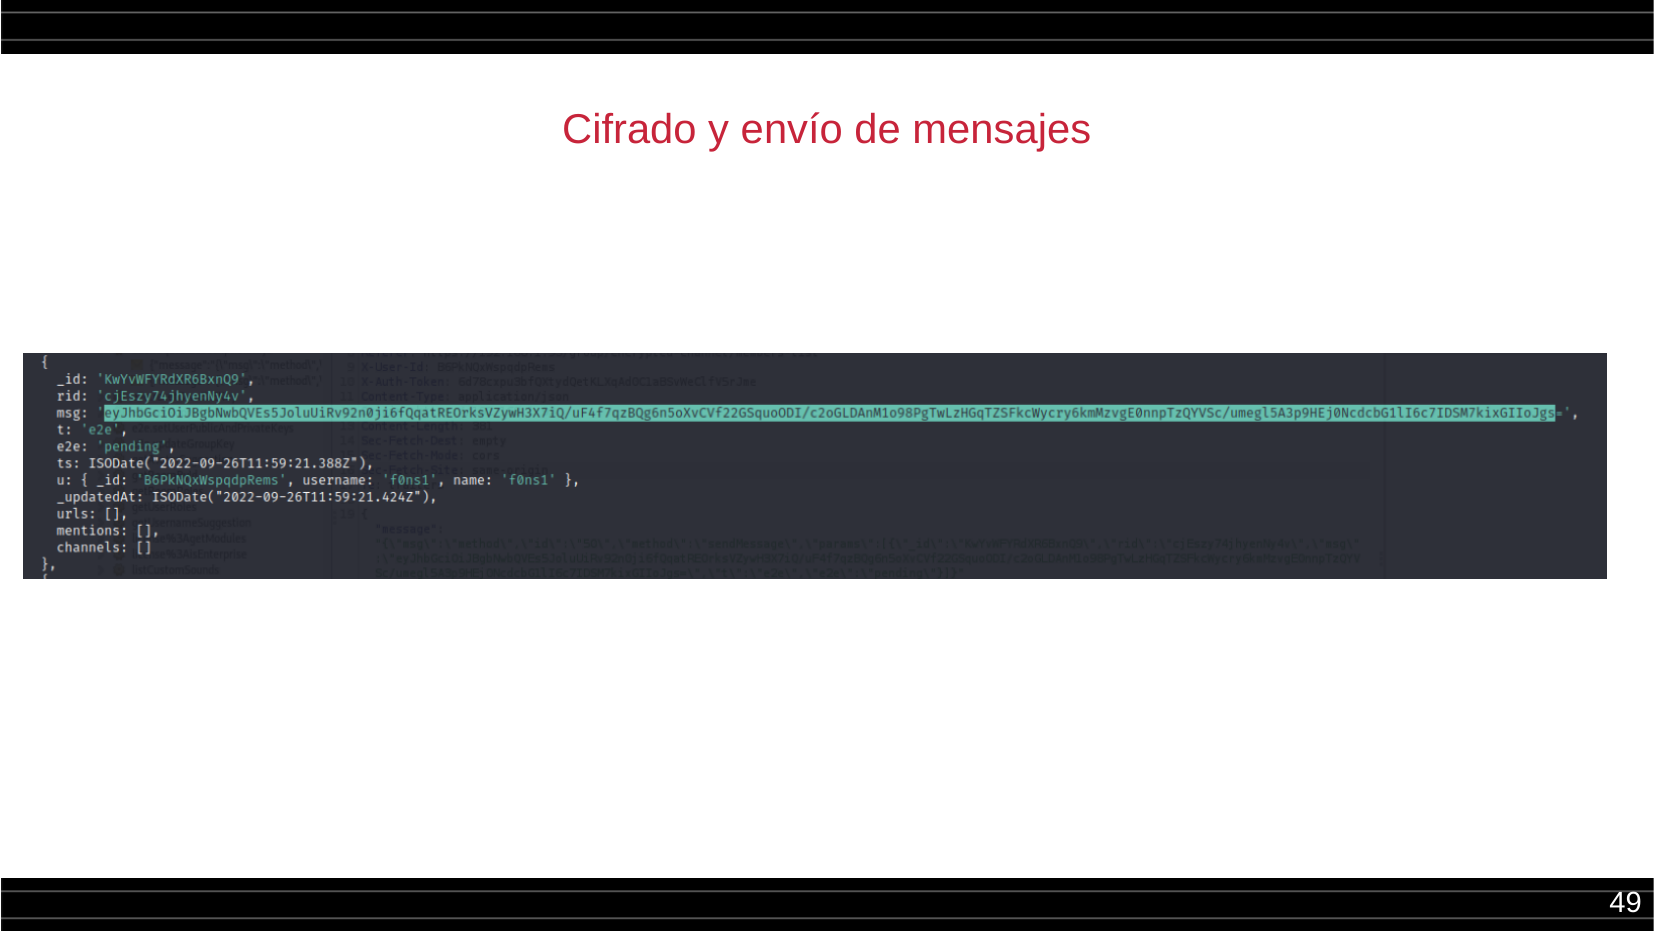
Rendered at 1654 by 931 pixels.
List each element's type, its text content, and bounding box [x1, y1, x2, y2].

title Cifrado y envío de mensajes [82, 92, 1571, 166]
picture [1, 878, 1654, 931]
picture [23, 353, 1607, 579]
picture [1, 0, 1654, 54]
